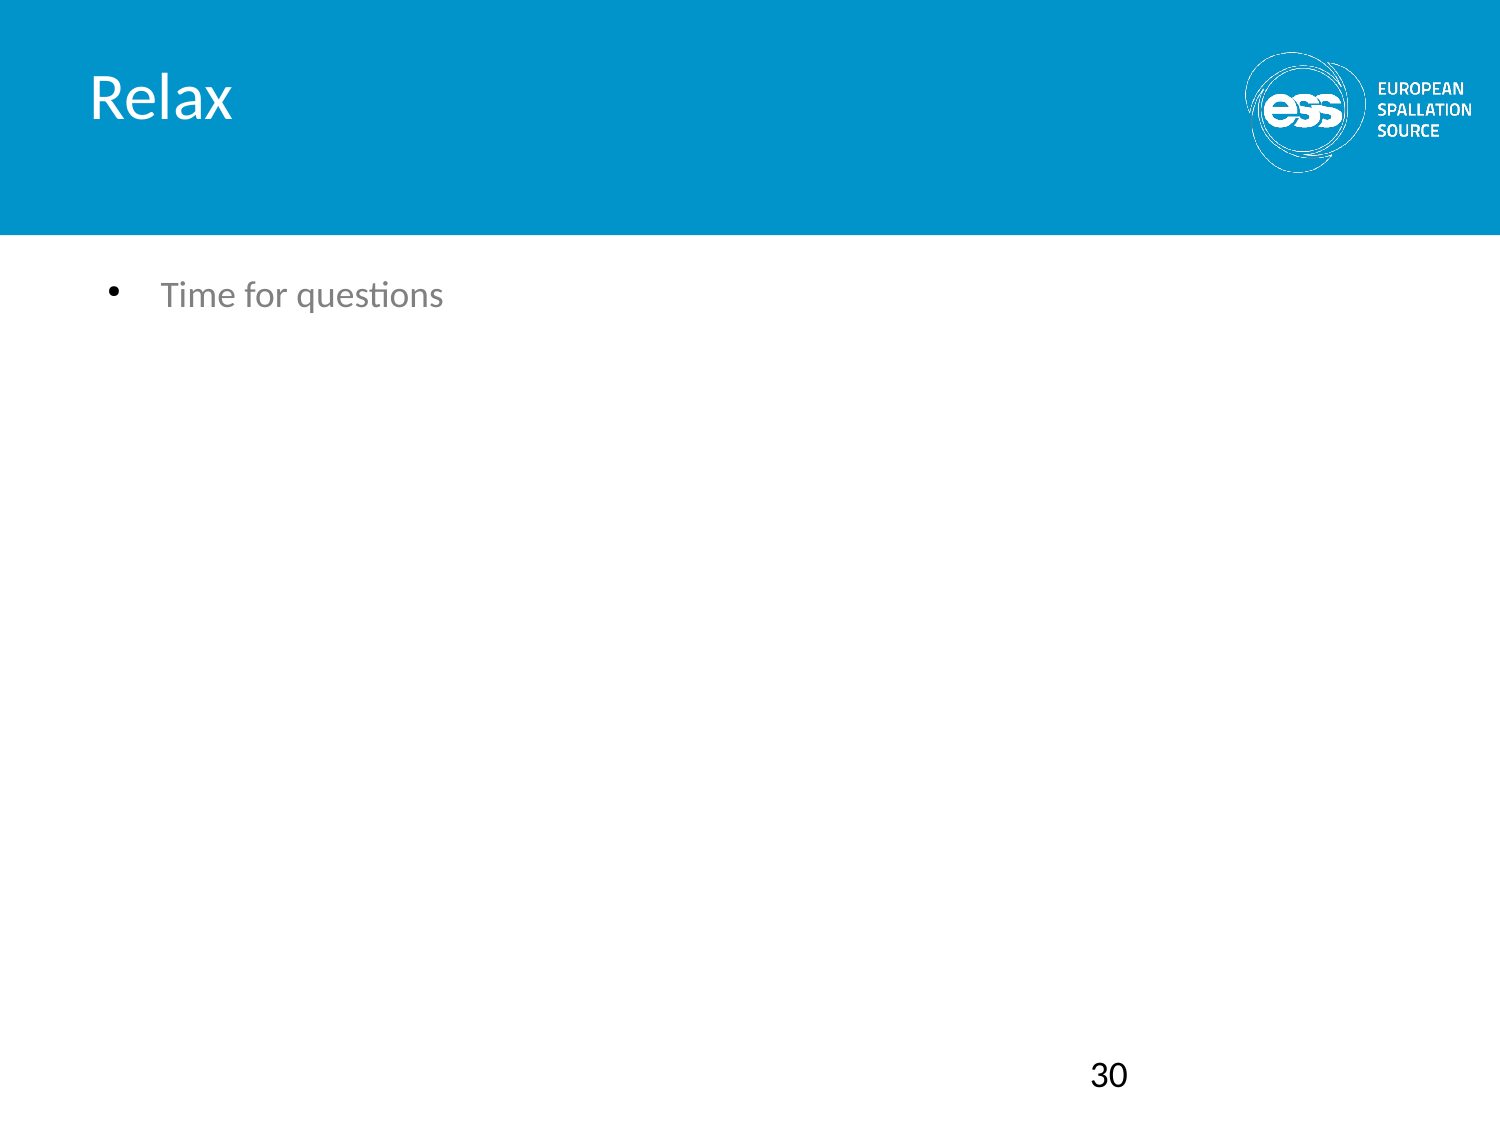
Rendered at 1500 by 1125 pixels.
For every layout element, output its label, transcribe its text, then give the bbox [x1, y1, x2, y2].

picture [1389, 104, 1393, 115]
slide_number <number> [1074, 1042, 1425, 1103]
list Time for questions [75, 262, 1425, 1005]
picture [1398, 109, 1406, 115]
picture [1409, 104, 1415, 115]
picture [1443, 86, 1450, 93]
picture [1400, 83, 1407, 94]
picture [1379, 83, 1385, 94]
picture [1264, 94, 1342, 127]
picture [1454, 83, 1458, 94]
picture [1422, 125, 1428, 134]
picture [1432, 125, 1438, 136]
picture [1423, 83, 1430, 94]
title Relax [75, 45, 1247, 233]
picture [1418, 104, 1423, 115]
picture [1436, 104, 1444, 115]
